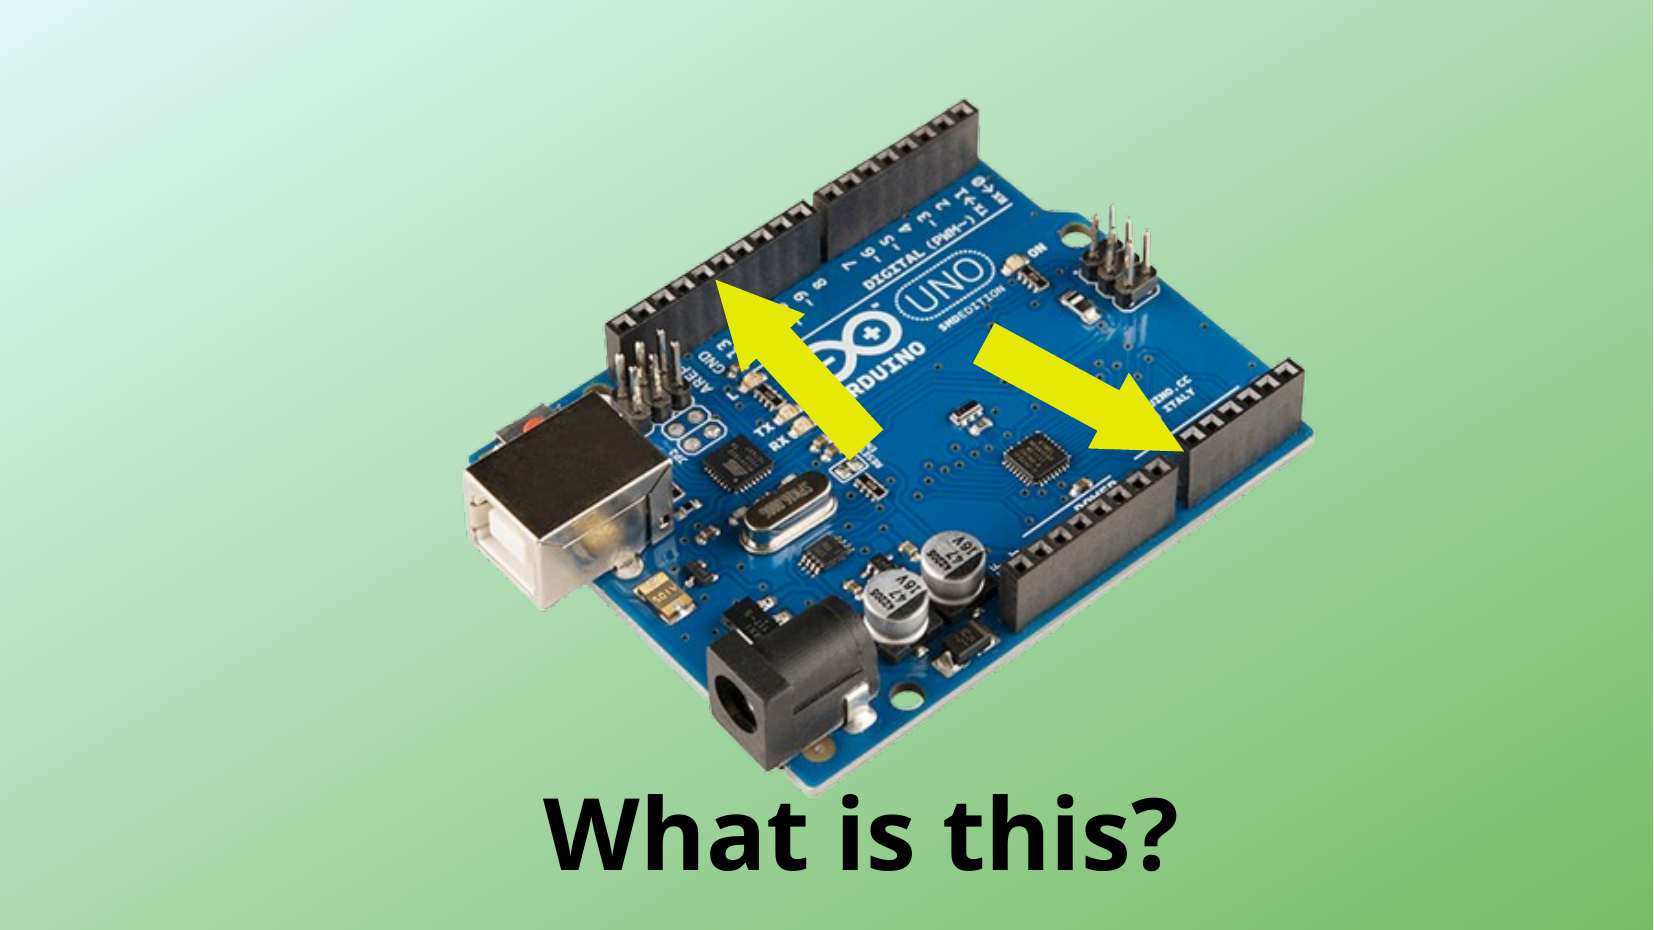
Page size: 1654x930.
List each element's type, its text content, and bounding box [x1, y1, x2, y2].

picture [425, 0, 1344, 919]
text_box What is this? [417, 755, 425, 907]
